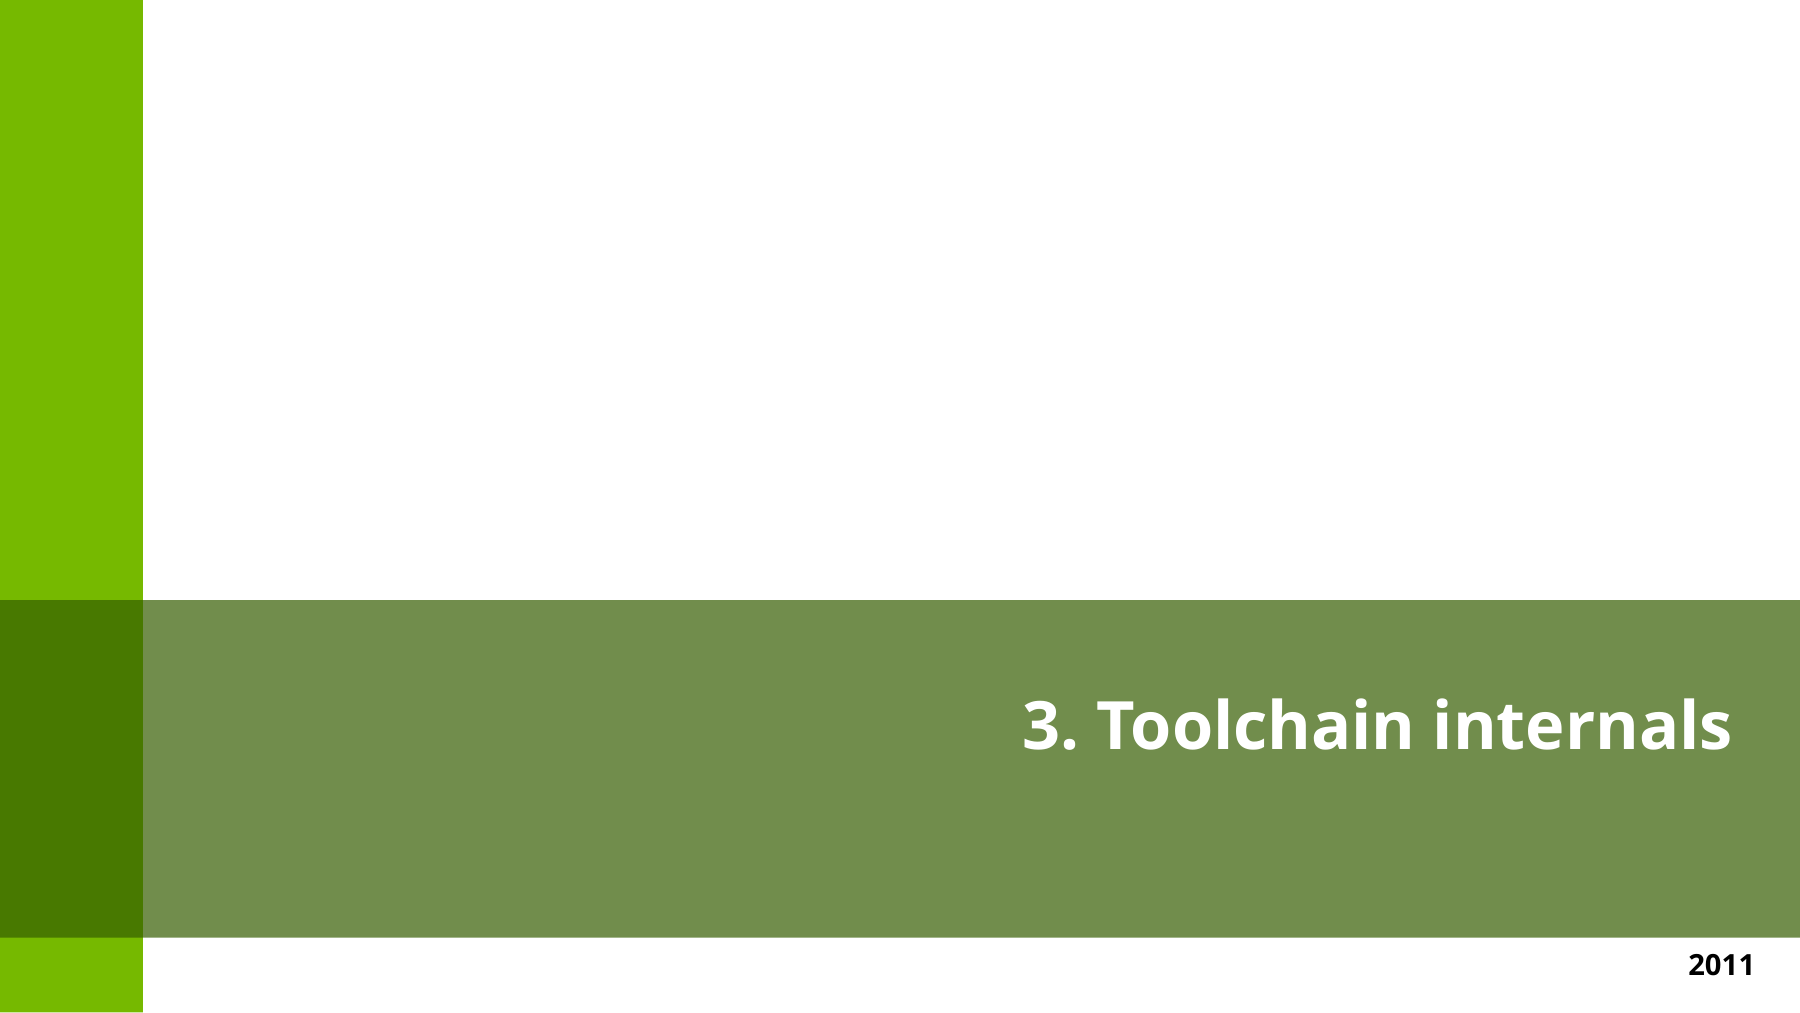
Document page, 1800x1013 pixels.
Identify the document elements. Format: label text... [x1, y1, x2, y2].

text_box 3. Toolchain internals [0, 600, 1800, 938]
